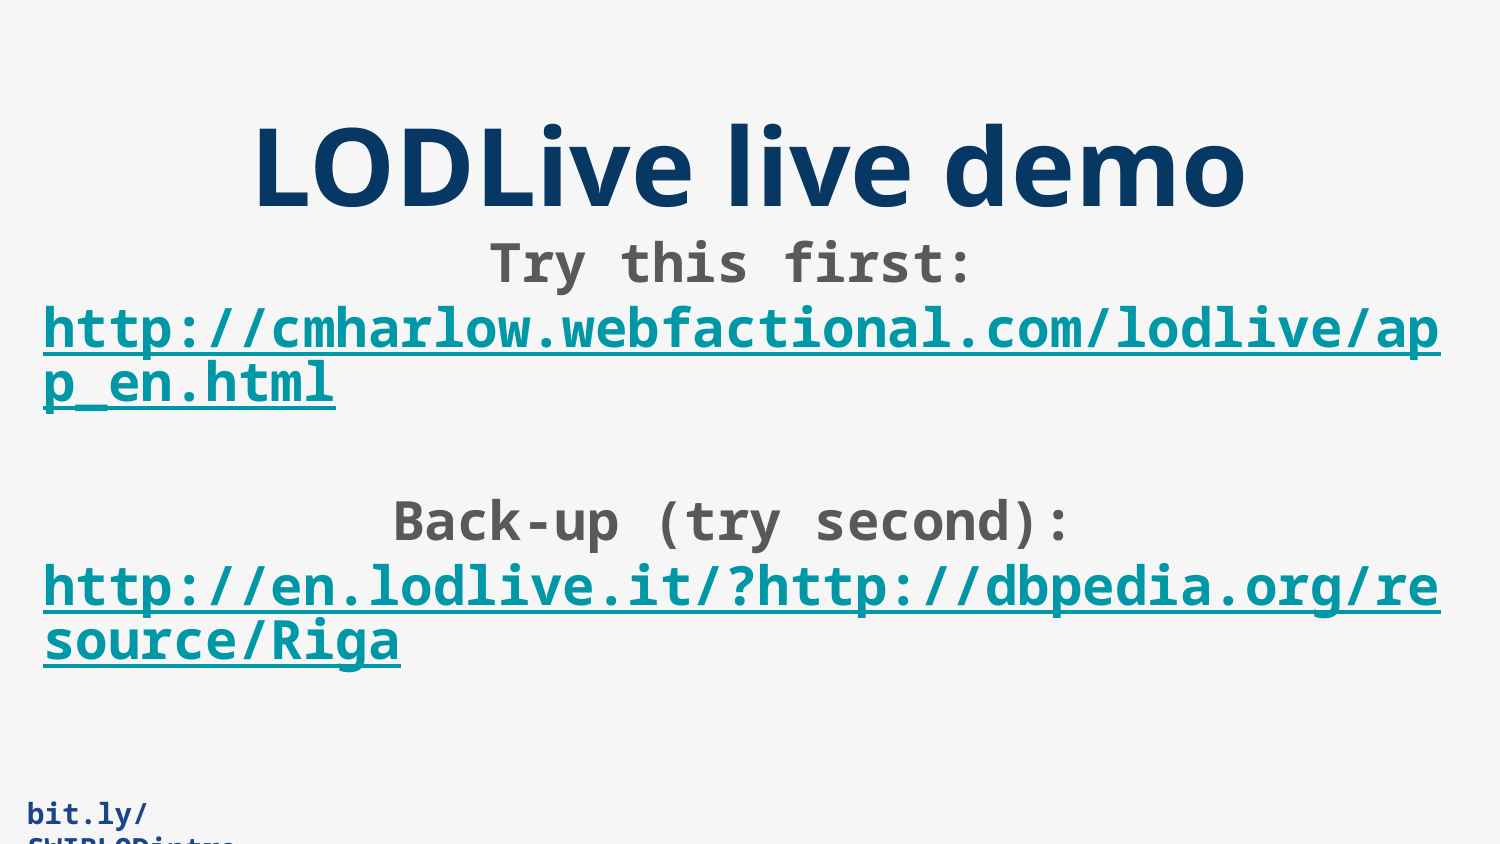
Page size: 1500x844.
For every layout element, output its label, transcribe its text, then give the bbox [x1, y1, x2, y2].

title LODLive live demo Try this first: http://cmharlow.webfactional.com/lodlive/app_en.html Back-up (try second): http://en.lodlive.it/?http://dbpedia.org/resource/Riga [28, 73, 1472, 652]
